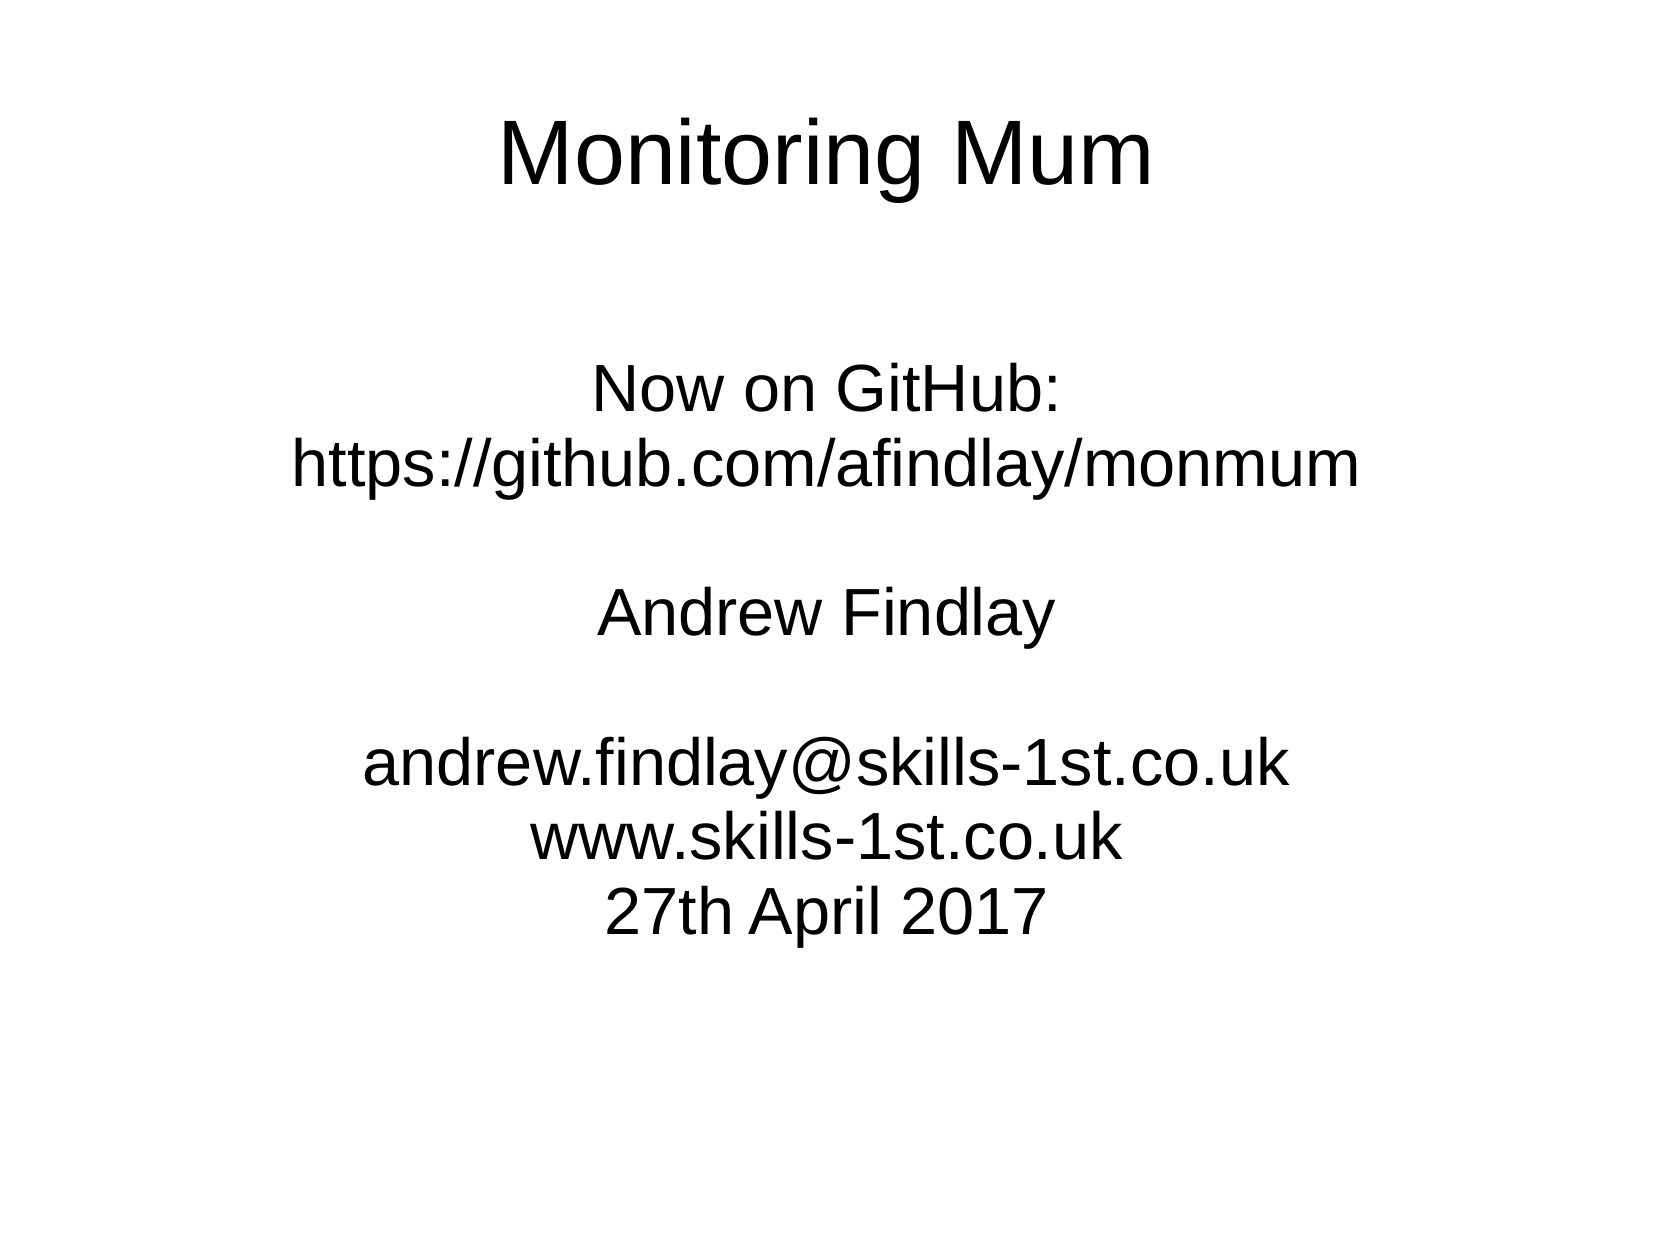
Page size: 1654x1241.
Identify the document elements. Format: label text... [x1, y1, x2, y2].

title Monitoring Mum [82, 49, 1571, 257]
subtitle Now on GitHub: https://github.com/afindlay/monmum Andrew Findlay andrew.findlay@skills-1st.co.uk www.skills-1st.co.uk 27th April 2017 [82, 290, 1571, 1010]
